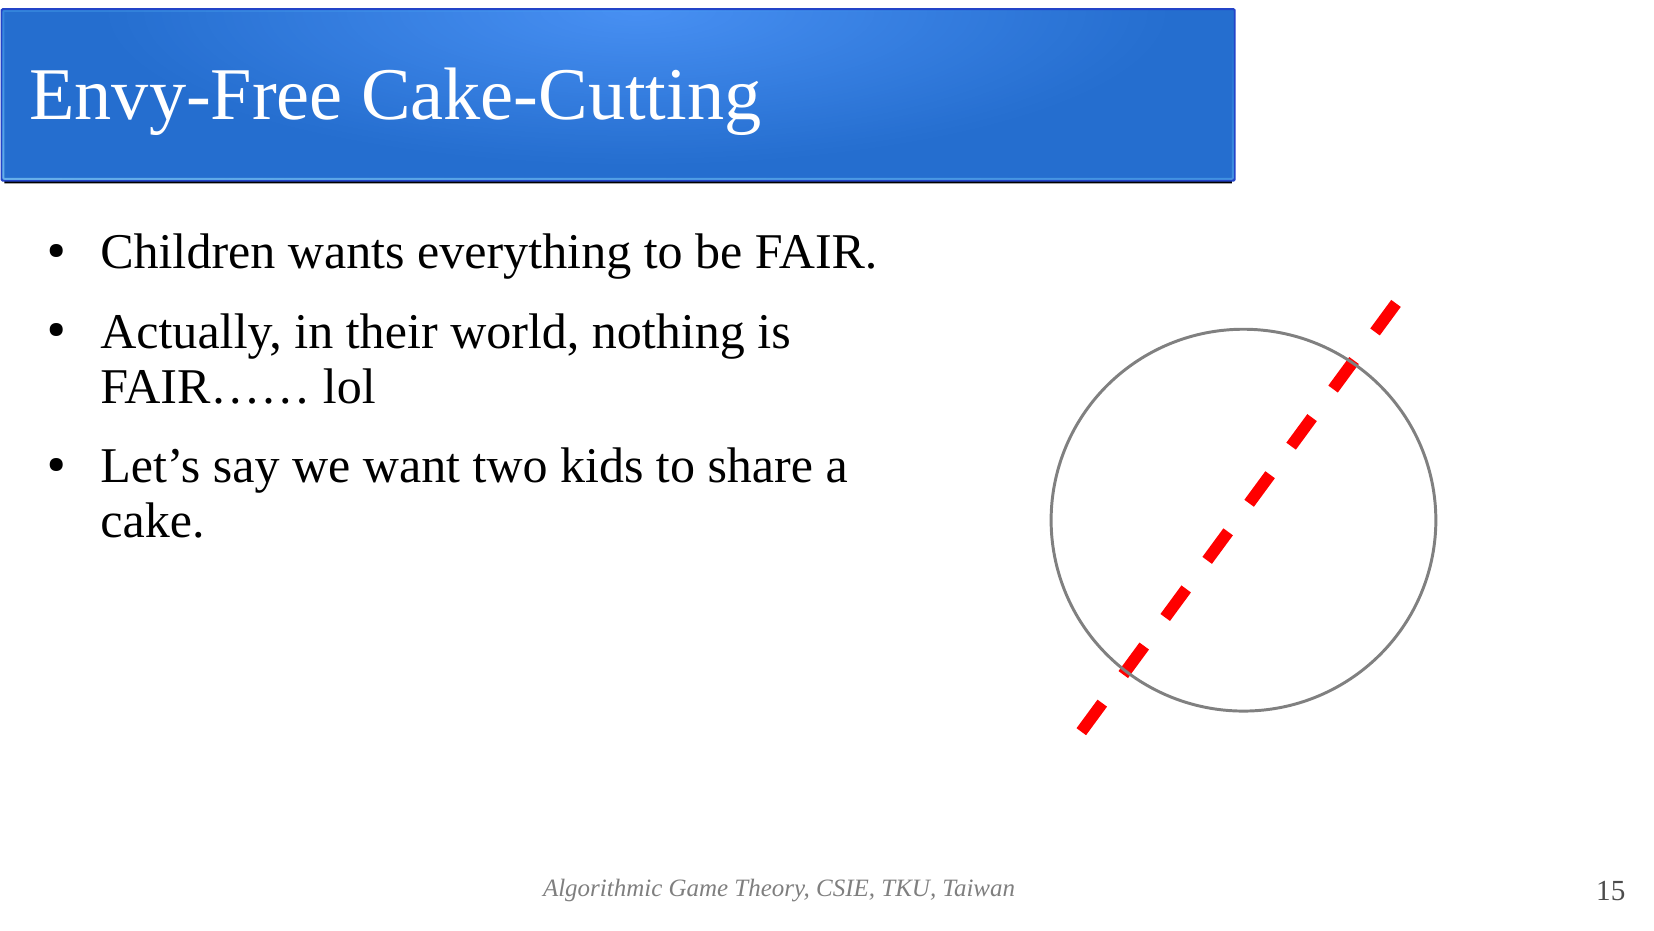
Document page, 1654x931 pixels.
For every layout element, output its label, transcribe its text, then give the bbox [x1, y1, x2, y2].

title Envy-Free Cake-Cutting [29, 17, 1138, 172]
list Children wants everything to be FAIR. Actually, in their world, nothing is FAIR…… lol Let’s say we want two kids to share a cake. [29, 224, 928, 764]
